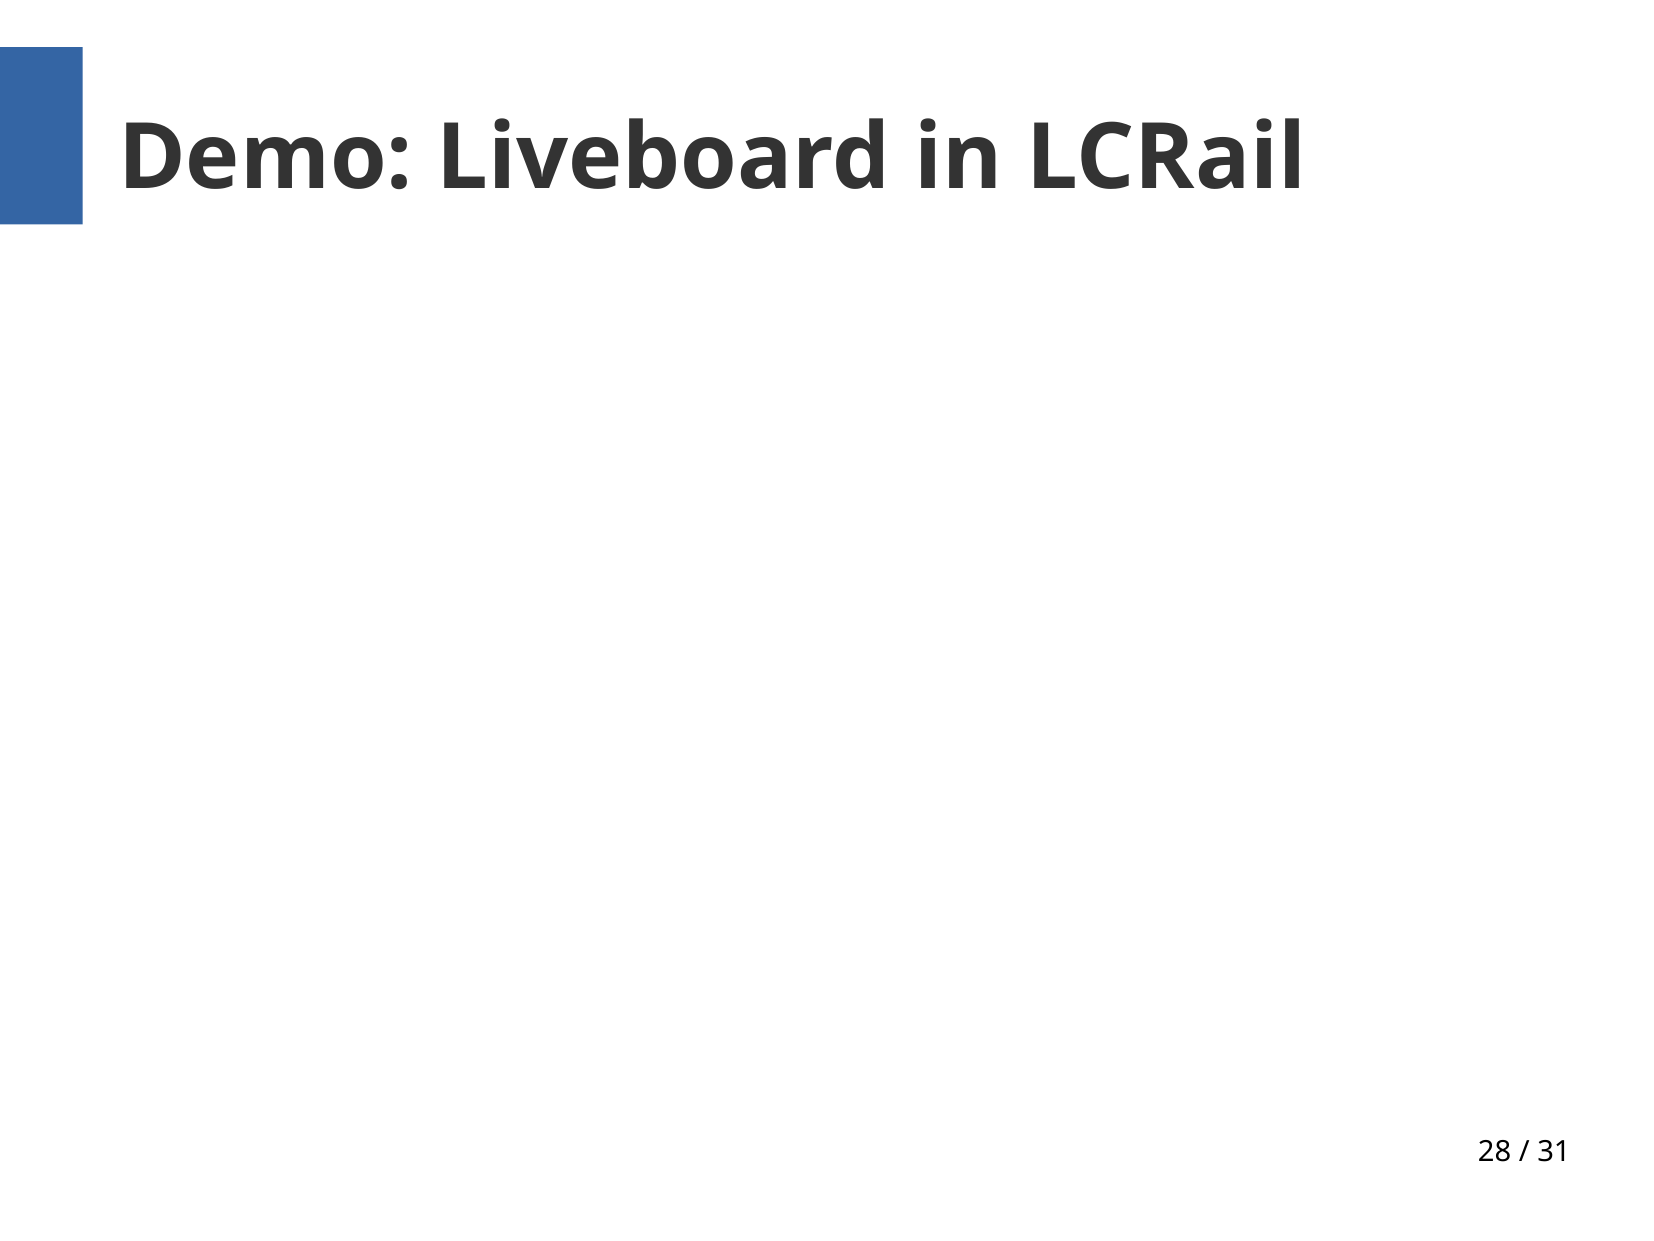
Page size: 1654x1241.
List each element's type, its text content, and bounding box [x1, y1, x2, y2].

title Demo: Liveboard in LCRail [118, 49, 1571, 257]
